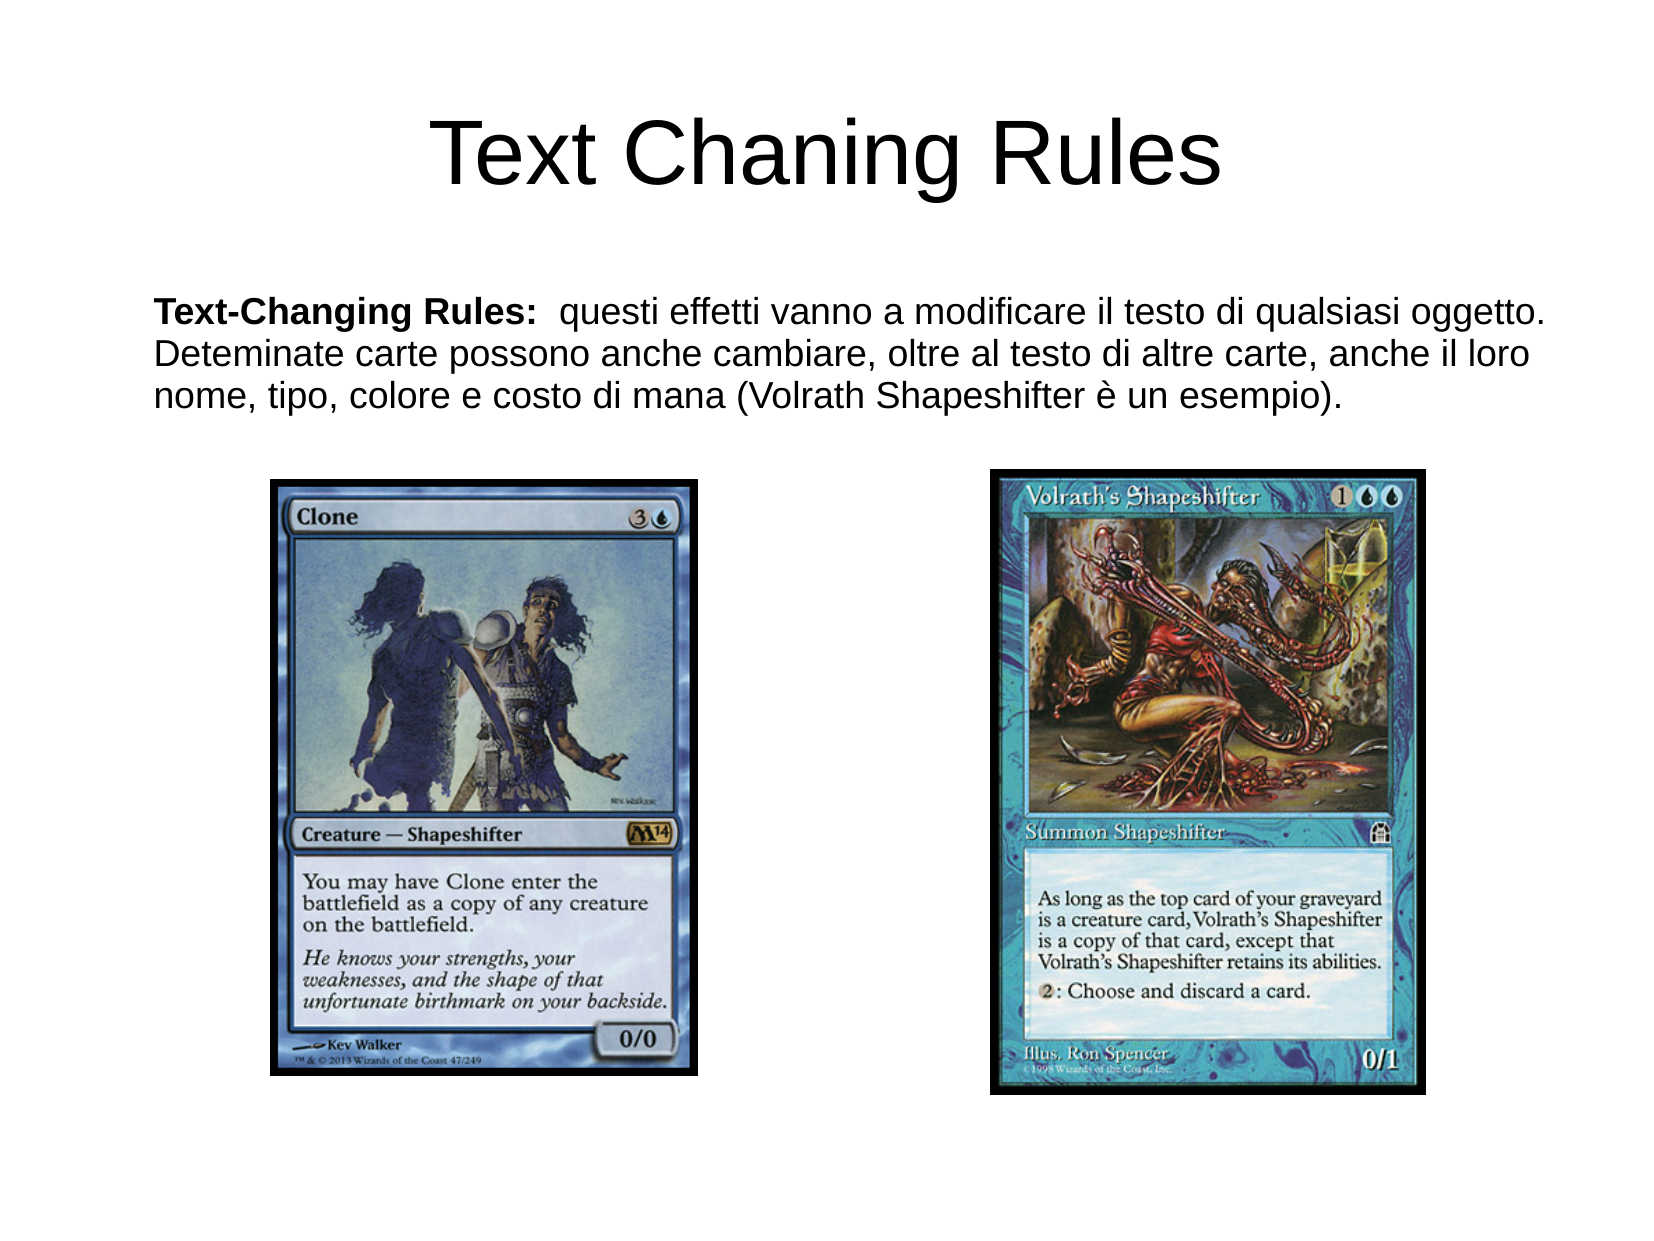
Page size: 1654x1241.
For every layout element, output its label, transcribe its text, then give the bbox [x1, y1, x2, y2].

picture [270, 479, 698, 1076]
picture [990, 469, 1426, 1096]
title Text Chaning Rules [82, 49, 1571, 257]
list Text-Changing Rules: questi effetti vanno a modificare il testo di qualsiasi oggetto. Deteminate carte possono anche cambiare, oltre al testo di altre carte, anche il loro nome, tipo, colore e costo di mana (Volrath Shapeshifter è un esempio). [82, 290, 1571, 1010]
